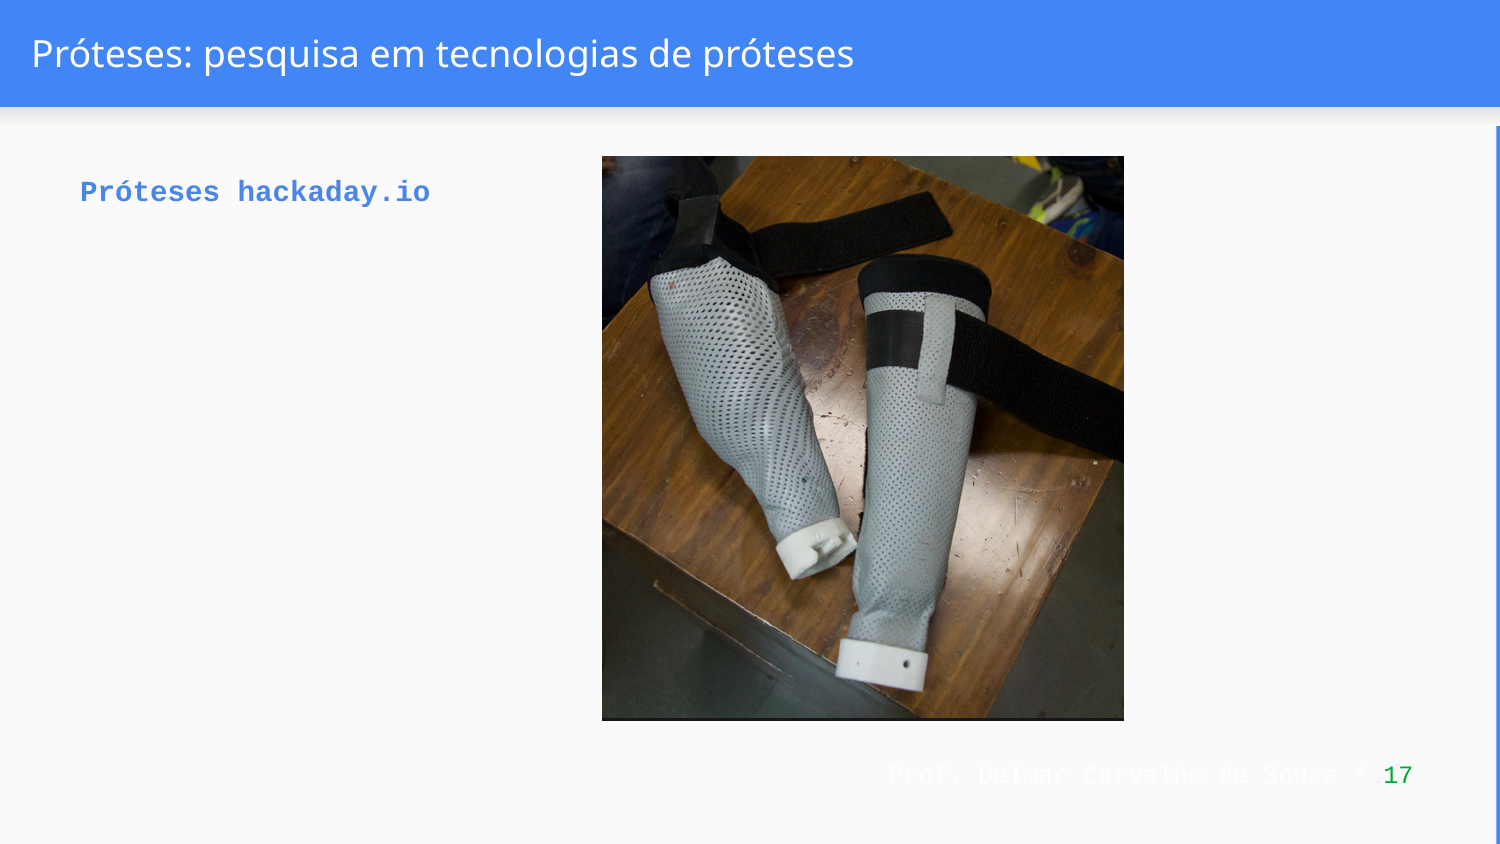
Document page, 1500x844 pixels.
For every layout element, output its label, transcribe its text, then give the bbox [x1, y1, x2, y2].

picture [602, 156, 1124, 721]
text_box Próteses hackaday.io [40, 152, 1447, 780]
title Próteses: pesquisa em tecnologias de próteses [16, 2, 1464, 102]
